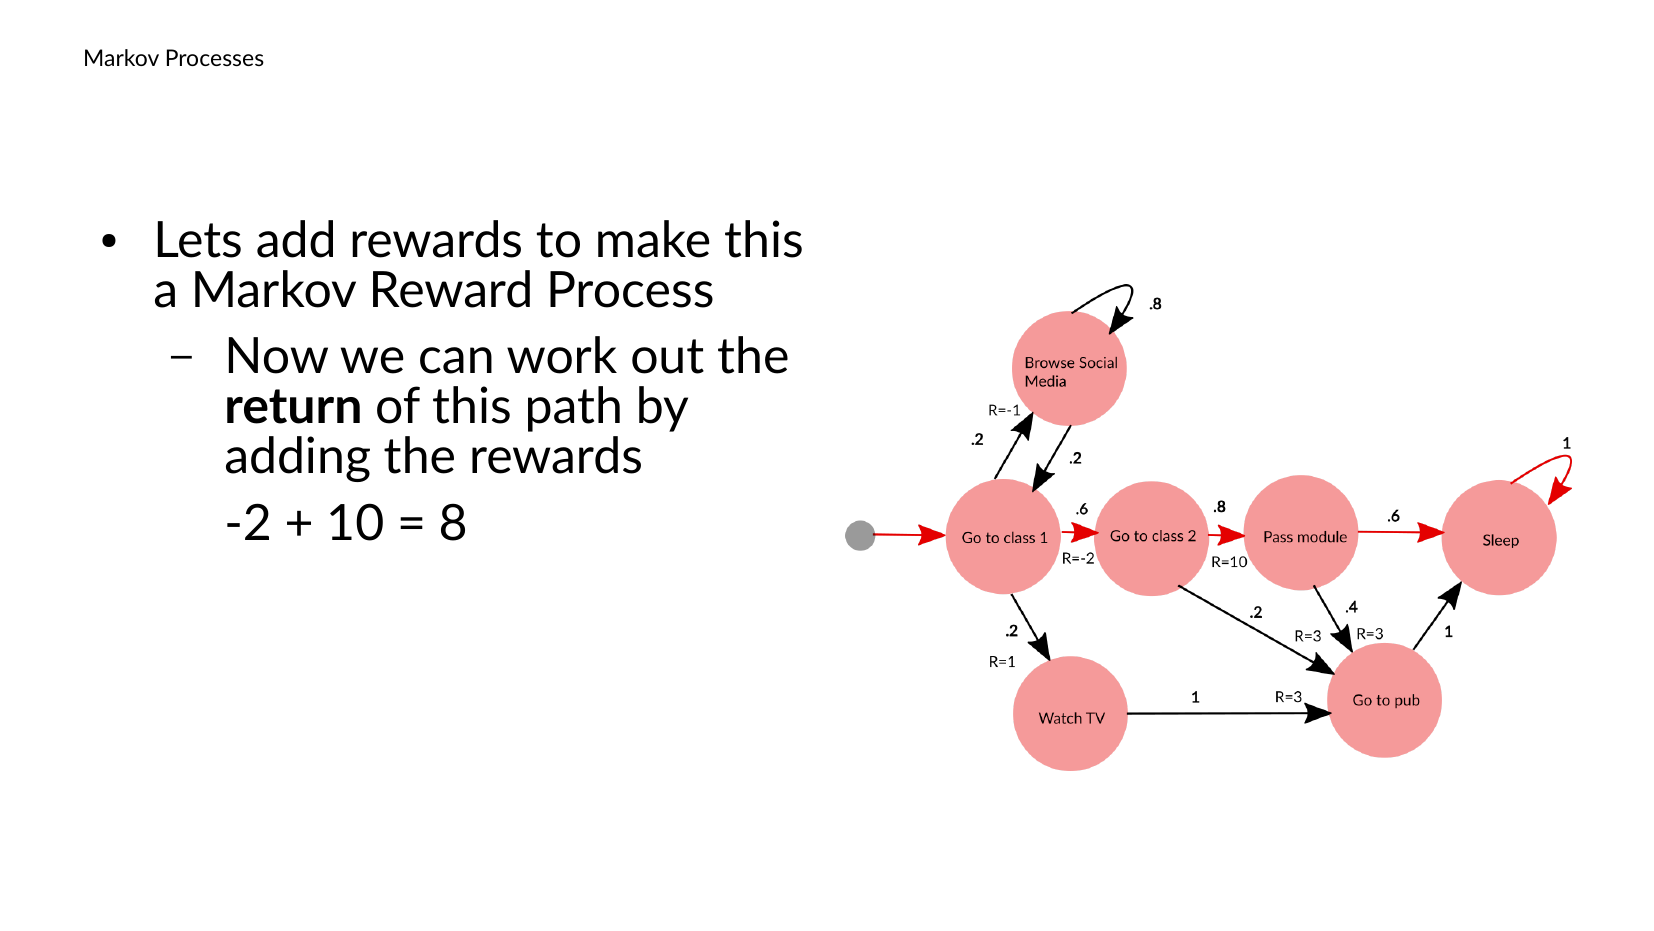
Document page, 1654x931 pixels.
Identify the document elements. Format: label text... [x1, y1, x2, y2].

title Markov Processes [83, 0, 1571, 119]
list Lets add rewards to make this a Markov Reward Process Now we can work out the return of this path by adding the rewards -2 + 10 = 8 [82, 217, 809, 839]
picture [845, 216, 1572, 839]
